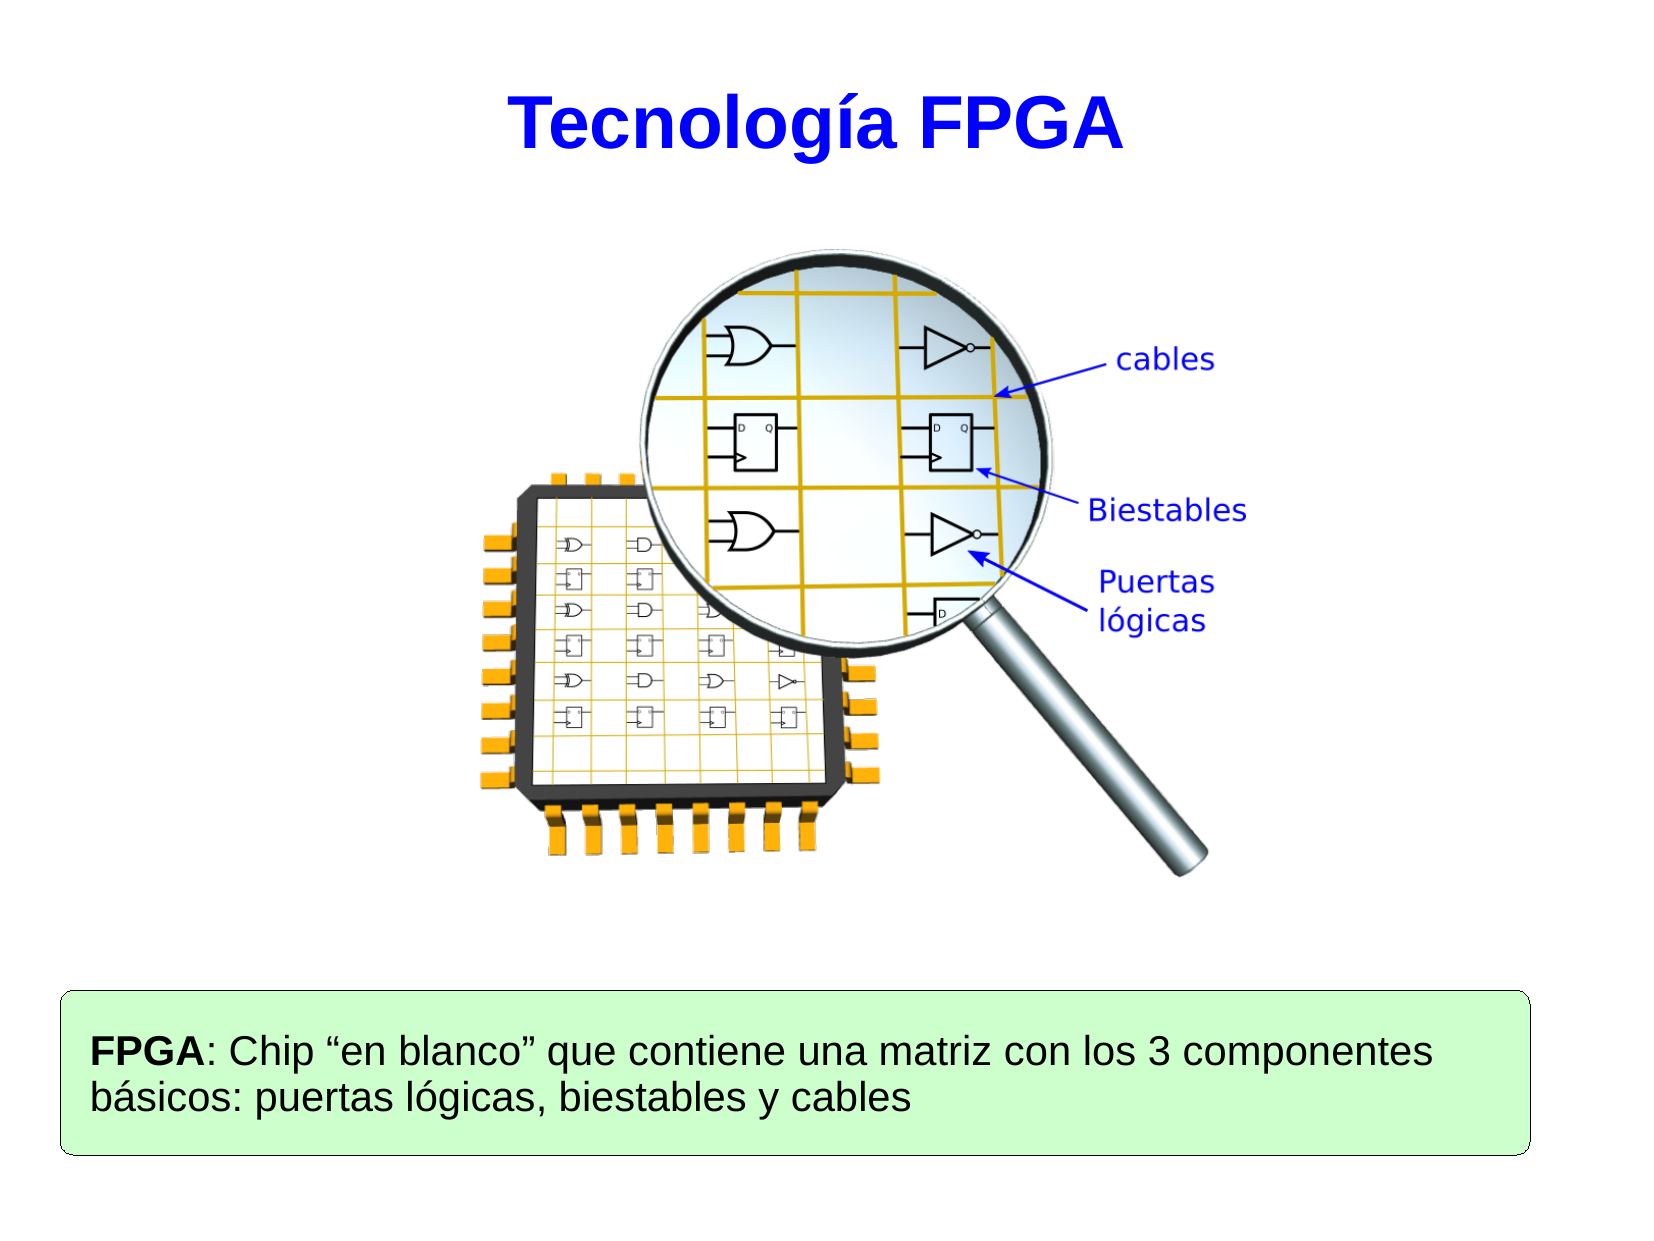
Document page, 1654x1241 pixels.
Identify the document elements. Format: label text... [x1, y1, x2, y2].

text_box FPGA: Chip “en blanco” que contiene una matriz con los 3 componentes básicos: puertas lógicas, biestables y cables [75, 1020, 1546, 1141]
picture [472, 239, 1246, 886]
text_box [60, 990, 1531, 1156]
text_box Tecnología FPGA [90, 73, 1546, 211]
